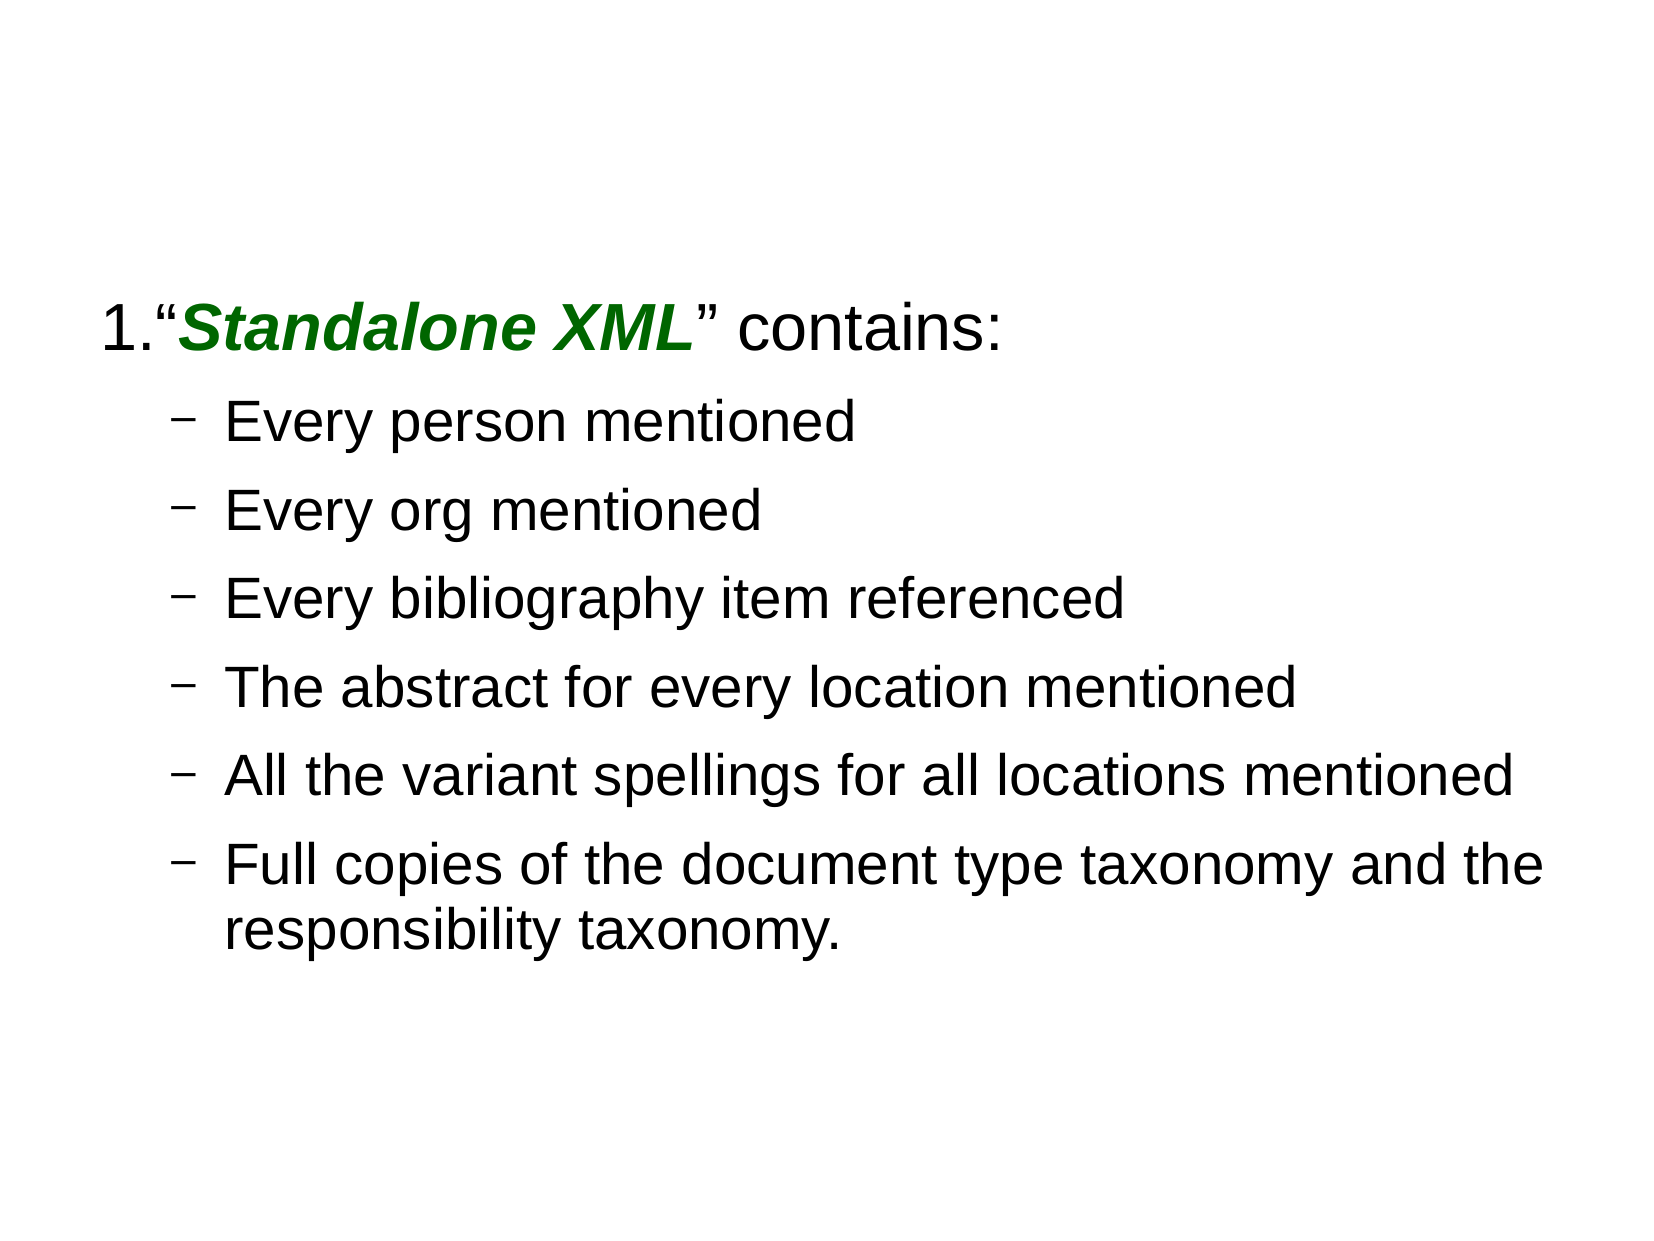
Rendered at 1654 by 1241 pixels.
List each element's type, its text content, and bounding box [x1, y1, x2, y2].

list “Standalone XML” contains: Every person mentioned Every org mentioned Every bibliography item referenced The abstract for every location mentioned All the variant spellings for all locations mentioned Full copies of the document type taxonomy and the responsibility taxonomy. [82, 290, 1571, 1010]
